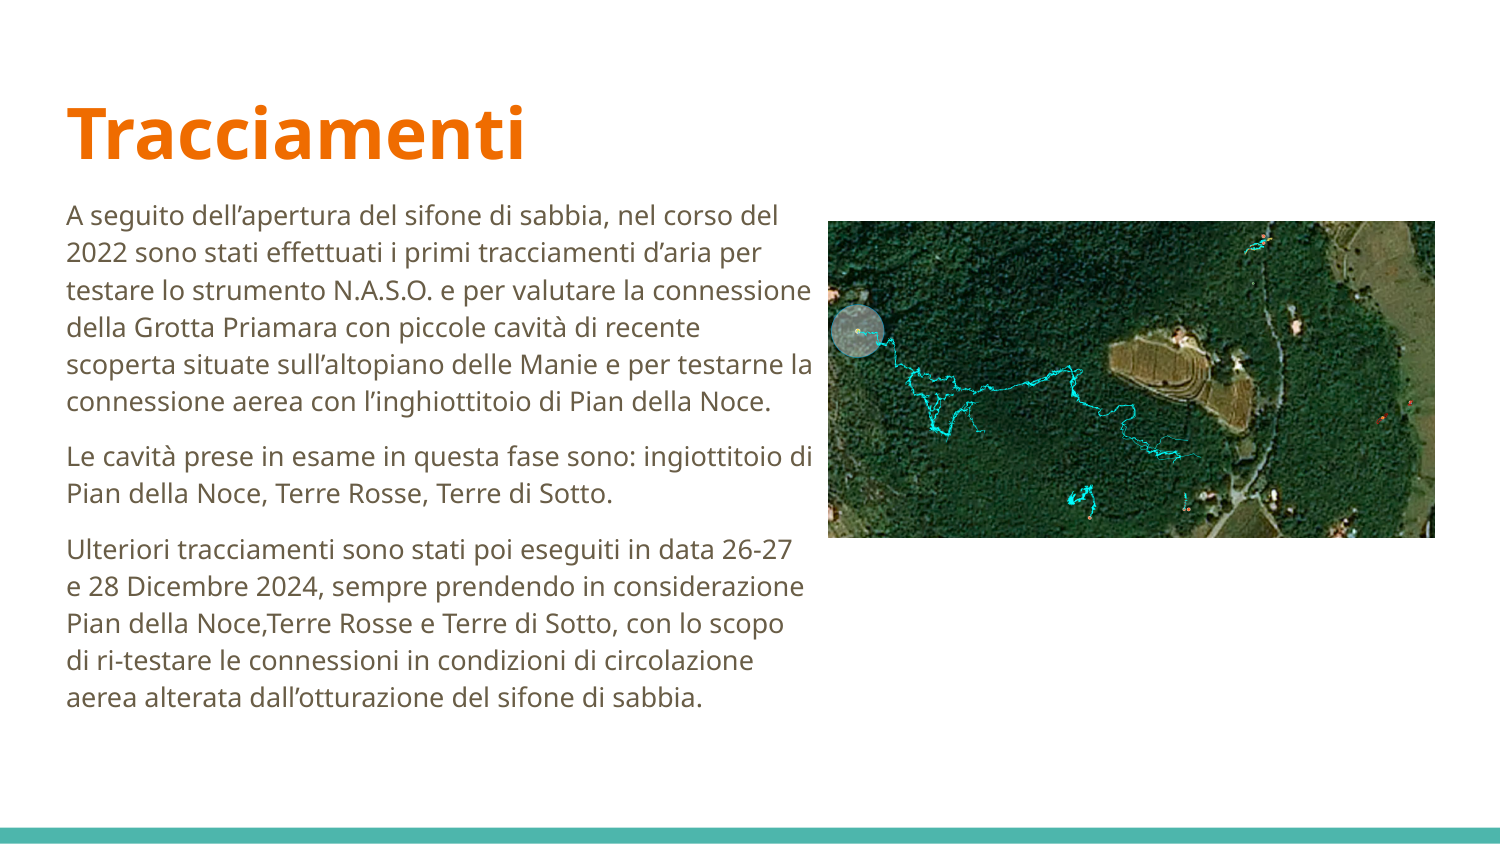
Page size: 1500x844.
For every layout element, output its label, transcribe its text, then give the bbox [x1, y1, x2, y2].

list A seguito dell’apertura del sifone di sabbia, nel corso del 2022 sono stati effettuati i primi tracciamenti d’aria per testare lo strumento N.A.S.O. e per valutare la connessione della Grotta Priamara con piccole cavità di recente scoperta situate sull’altopiano delle Manie e per testarne la connessione aerea con l’inghiottitoio di Pian della Noce. Le cavità prese in esame in questa fase sono: ingiottitoio di Pian della Noce, Terre Rosse, Terre di Sotto. Ulteriori tracciamenti sono stati poi eseguiti in data 26-27 e 28 Dicembre 2024, sempre prendendo in considerazione Pian della Noce,Terre Rosse e Terre di Sotto, con lo scopo di ri-testare le connessioni in condizioni di circolazione aerea alterata dall’otturazione del sifone di sabbia. [51, 178, 829, 750]
picture [828, 221, 1435, 538]
title Tracciamenti [51, 72, 1449, 189]
